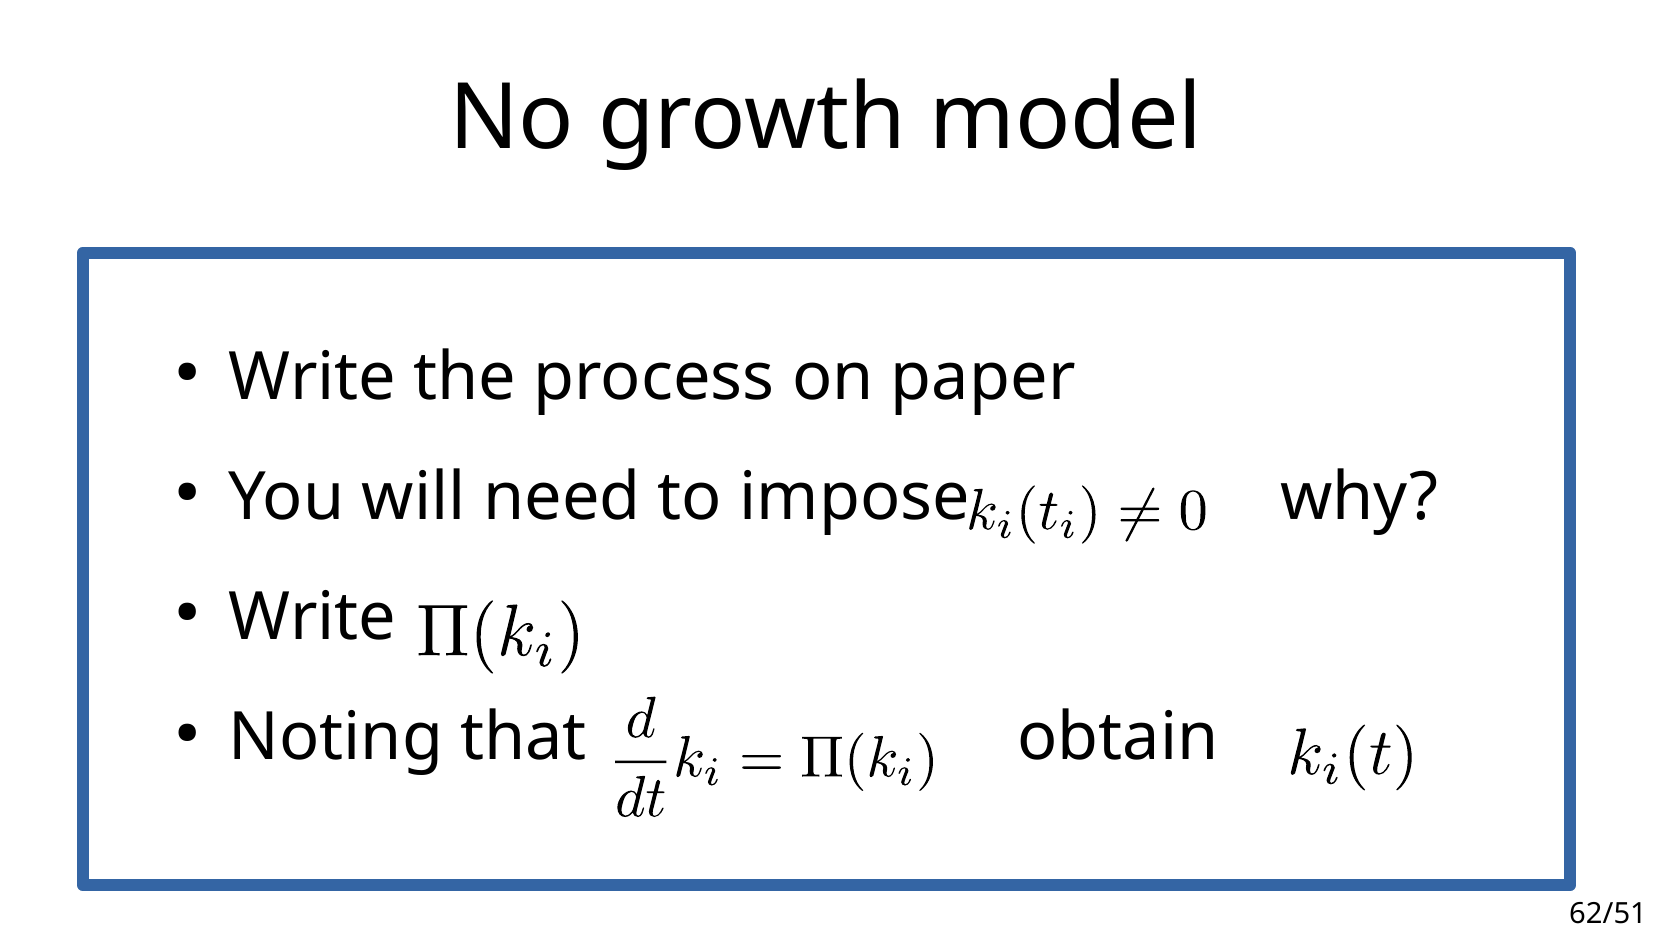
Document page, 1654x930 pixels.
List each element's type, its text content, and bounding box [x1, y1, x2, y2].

text_box [416, 600, 586, 674]
text_box [1287, 724, 1419, 791]
list Write the process on paper You will need to impose why? Write Noting that obtain [82, 252, 1571, 886]
title No growth model [82, 1, 1571, 225]
text_box [966, 485, 1208, 544]
text_box [615, 696, 939, 818]
